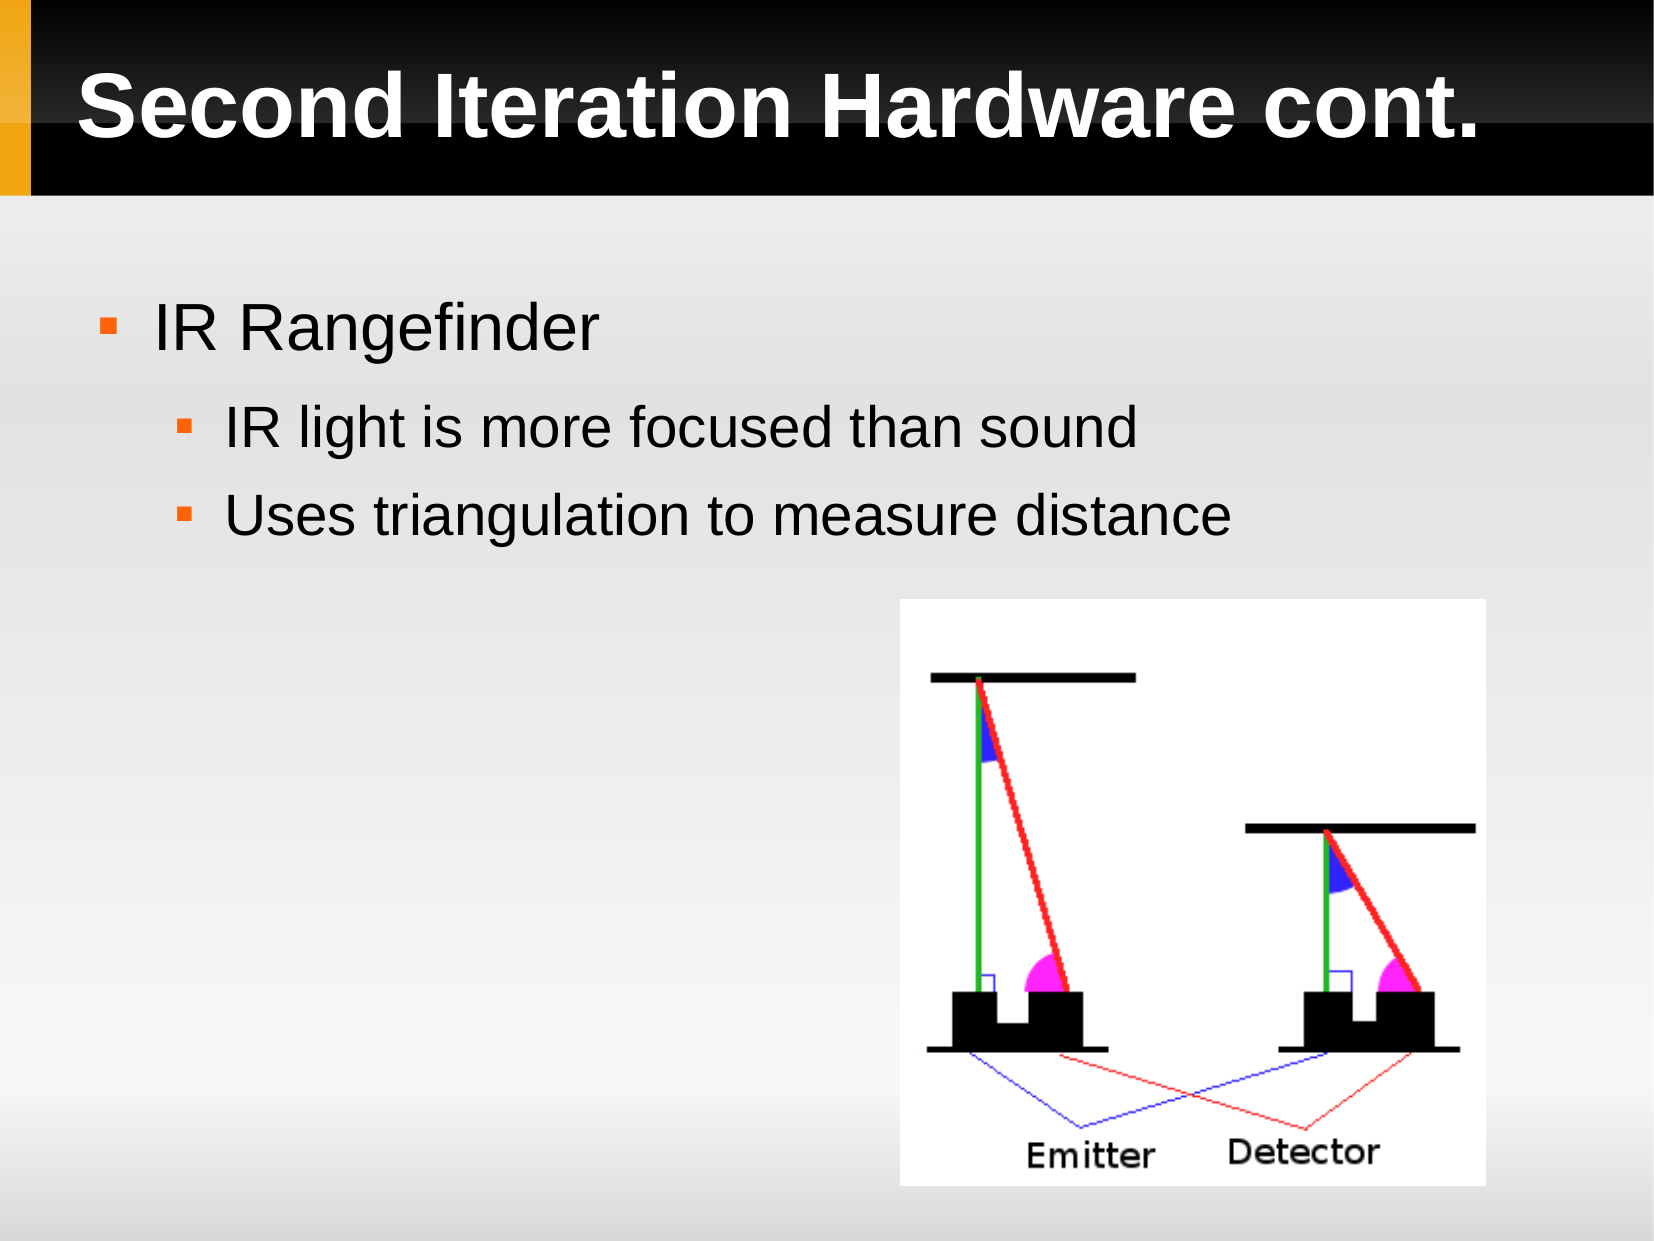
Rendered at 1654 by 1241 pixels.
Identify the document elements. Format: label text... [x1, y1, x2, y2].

picture [0, 0, 1654, 1241]
list IR Rangefinder IR light is more focused than sound Uses triangulation to measure distance [82, 290, 1571, 1109]
title Second Iteration Hardware cont. [76, 0, 1565, 208]
